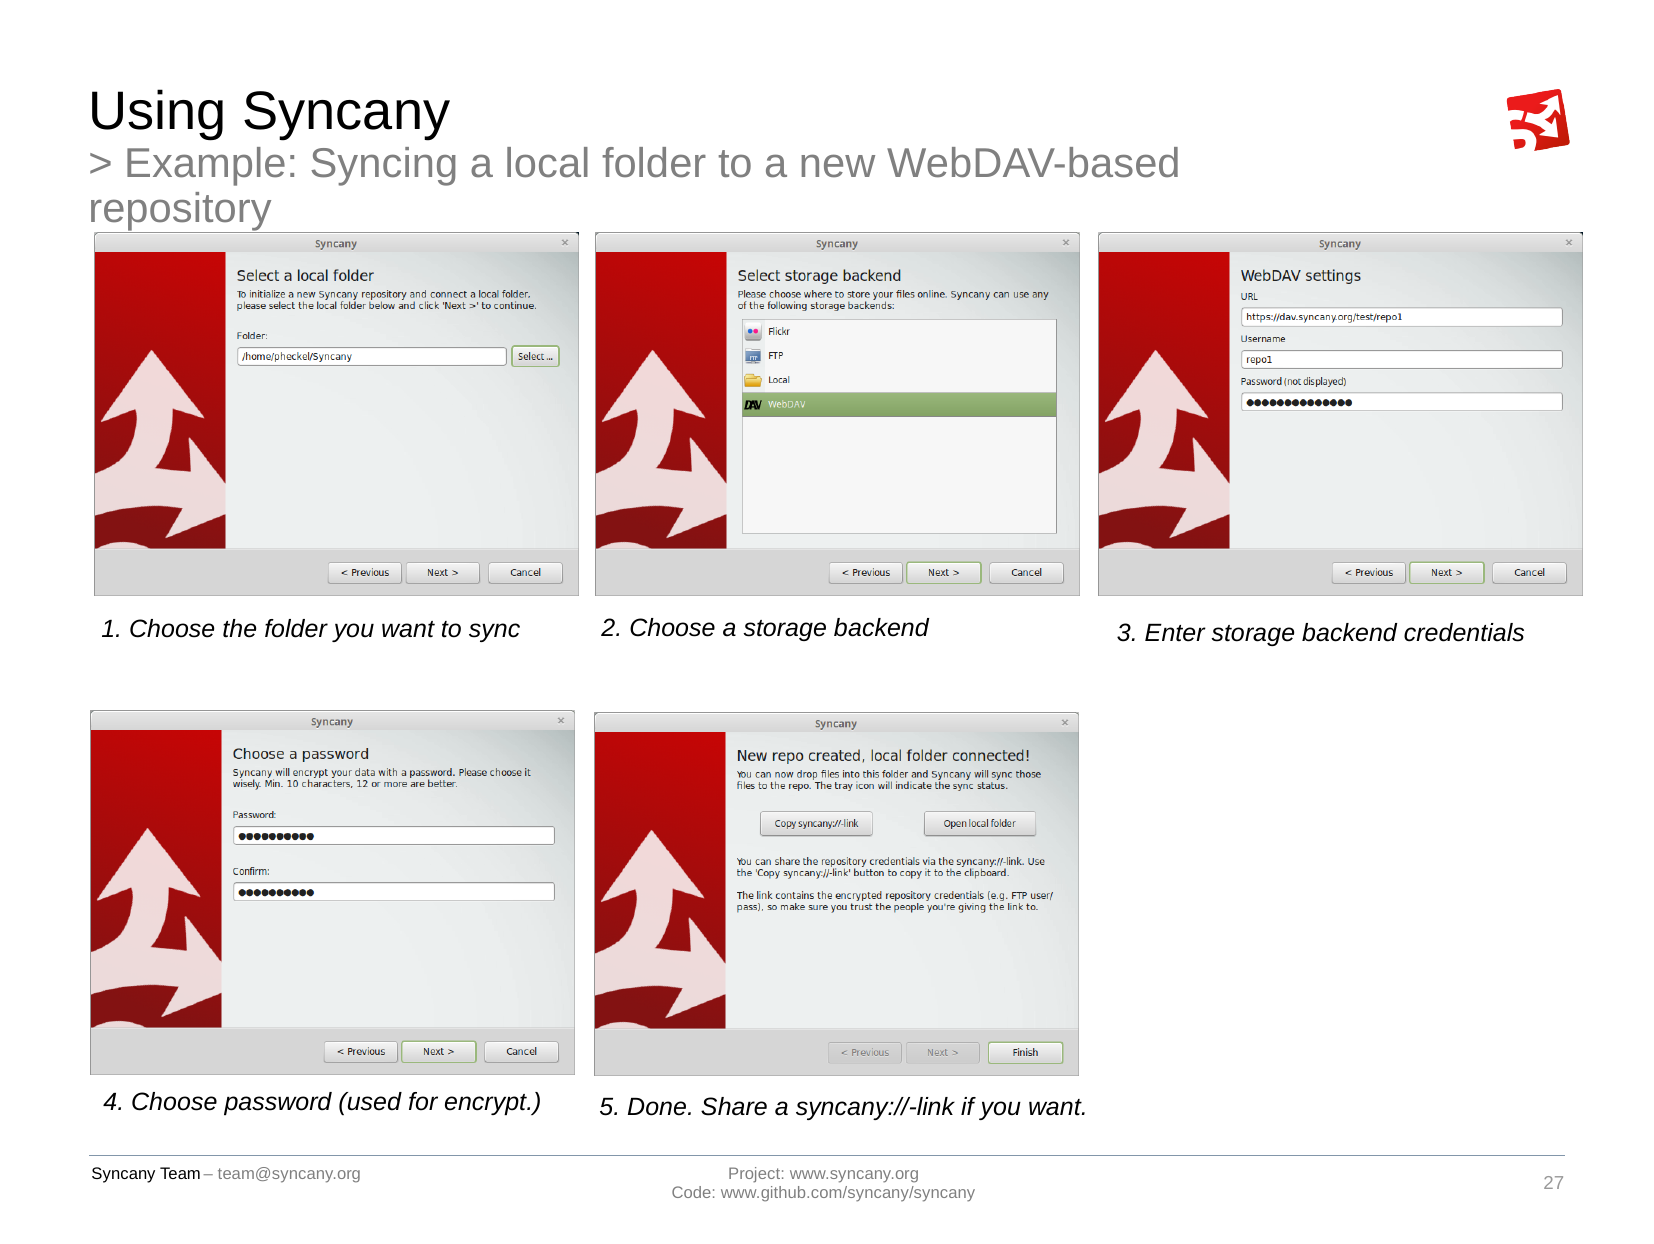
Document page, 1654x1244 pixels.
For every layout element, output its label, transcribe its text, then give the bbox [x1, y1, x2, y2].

title Using Syncany > Example: Syncing a local folder to a new WebDAV-based repository [88, 82, 1465, 207]
text_box 4. Choose password (used for encrypt.) [88, 1080, 569, 1124]
text_box <number> [1476, 1167, 1565, 1193]
text_box 5. Done. Share a syncany://-link if you want. [584, 1084, 1105, 1128]
picture [594, 712, 1079, 1076]
picture [1098, 232, 1583, 596]
picture [90, 710, 575, 1075]
picture [94, 232, 579, 596]
text_box 1. Choose the folder you want to sync [86, 606, 537, 651]
picture [595, 232, 1080, 596]
picture [1504, 86, 1572, 155]
text_box 3. Enter storage backend credentials [1102, 610, 1541, 654]
text_box 2. Choose a storage backend [586, 606, 945, 650]
